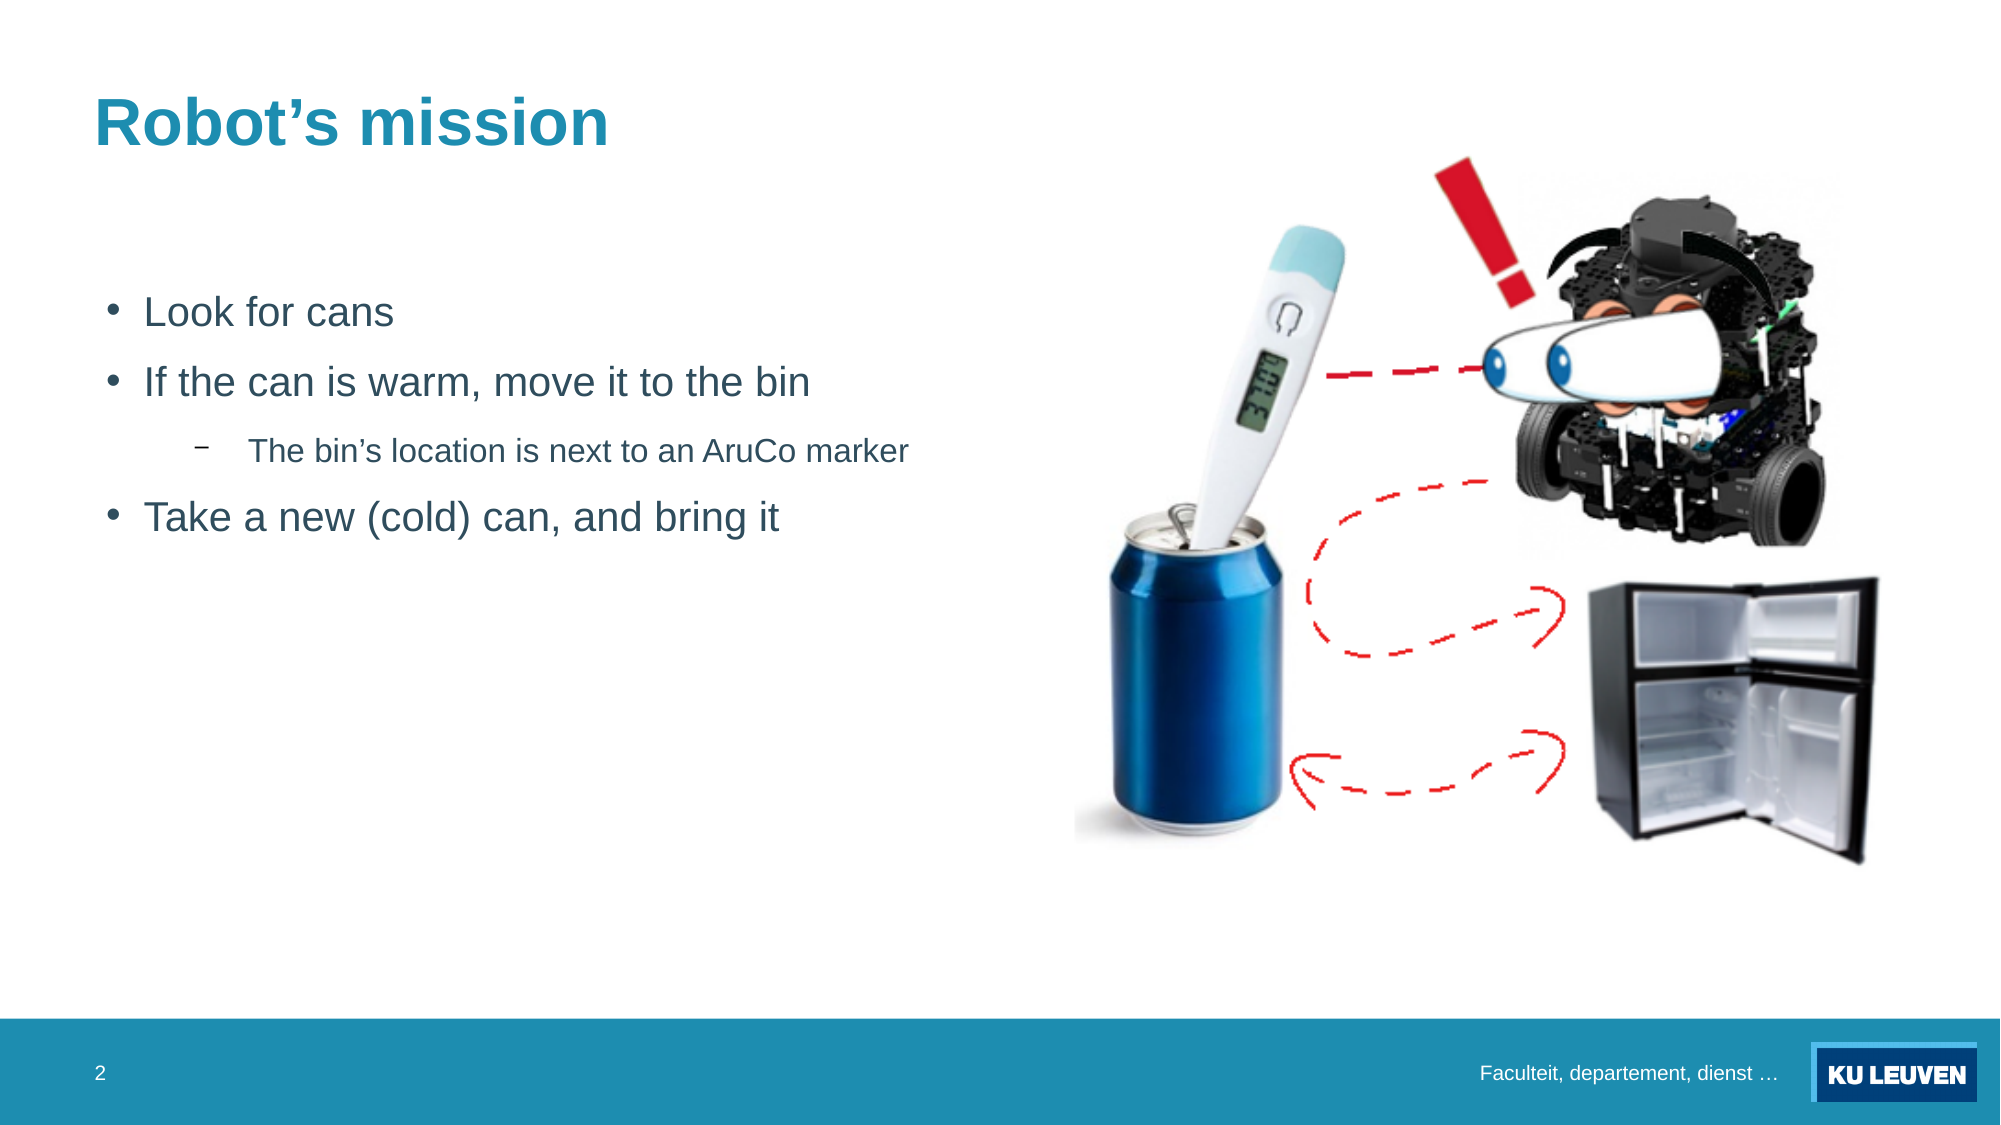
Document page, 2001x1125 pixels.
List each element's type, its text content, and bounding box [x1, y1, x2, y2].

picture [1053, 142, 1935, 877]
title Robot’s mission [94, 49, 1906, 189]
list Look for cans If the can is warm, move it to the bin The bin’s location is next to an AruCo marker Take a new (cold) can, and bring it [91, 276, 1032, 815]
picture [1811, 1042, 1977, 1102]
